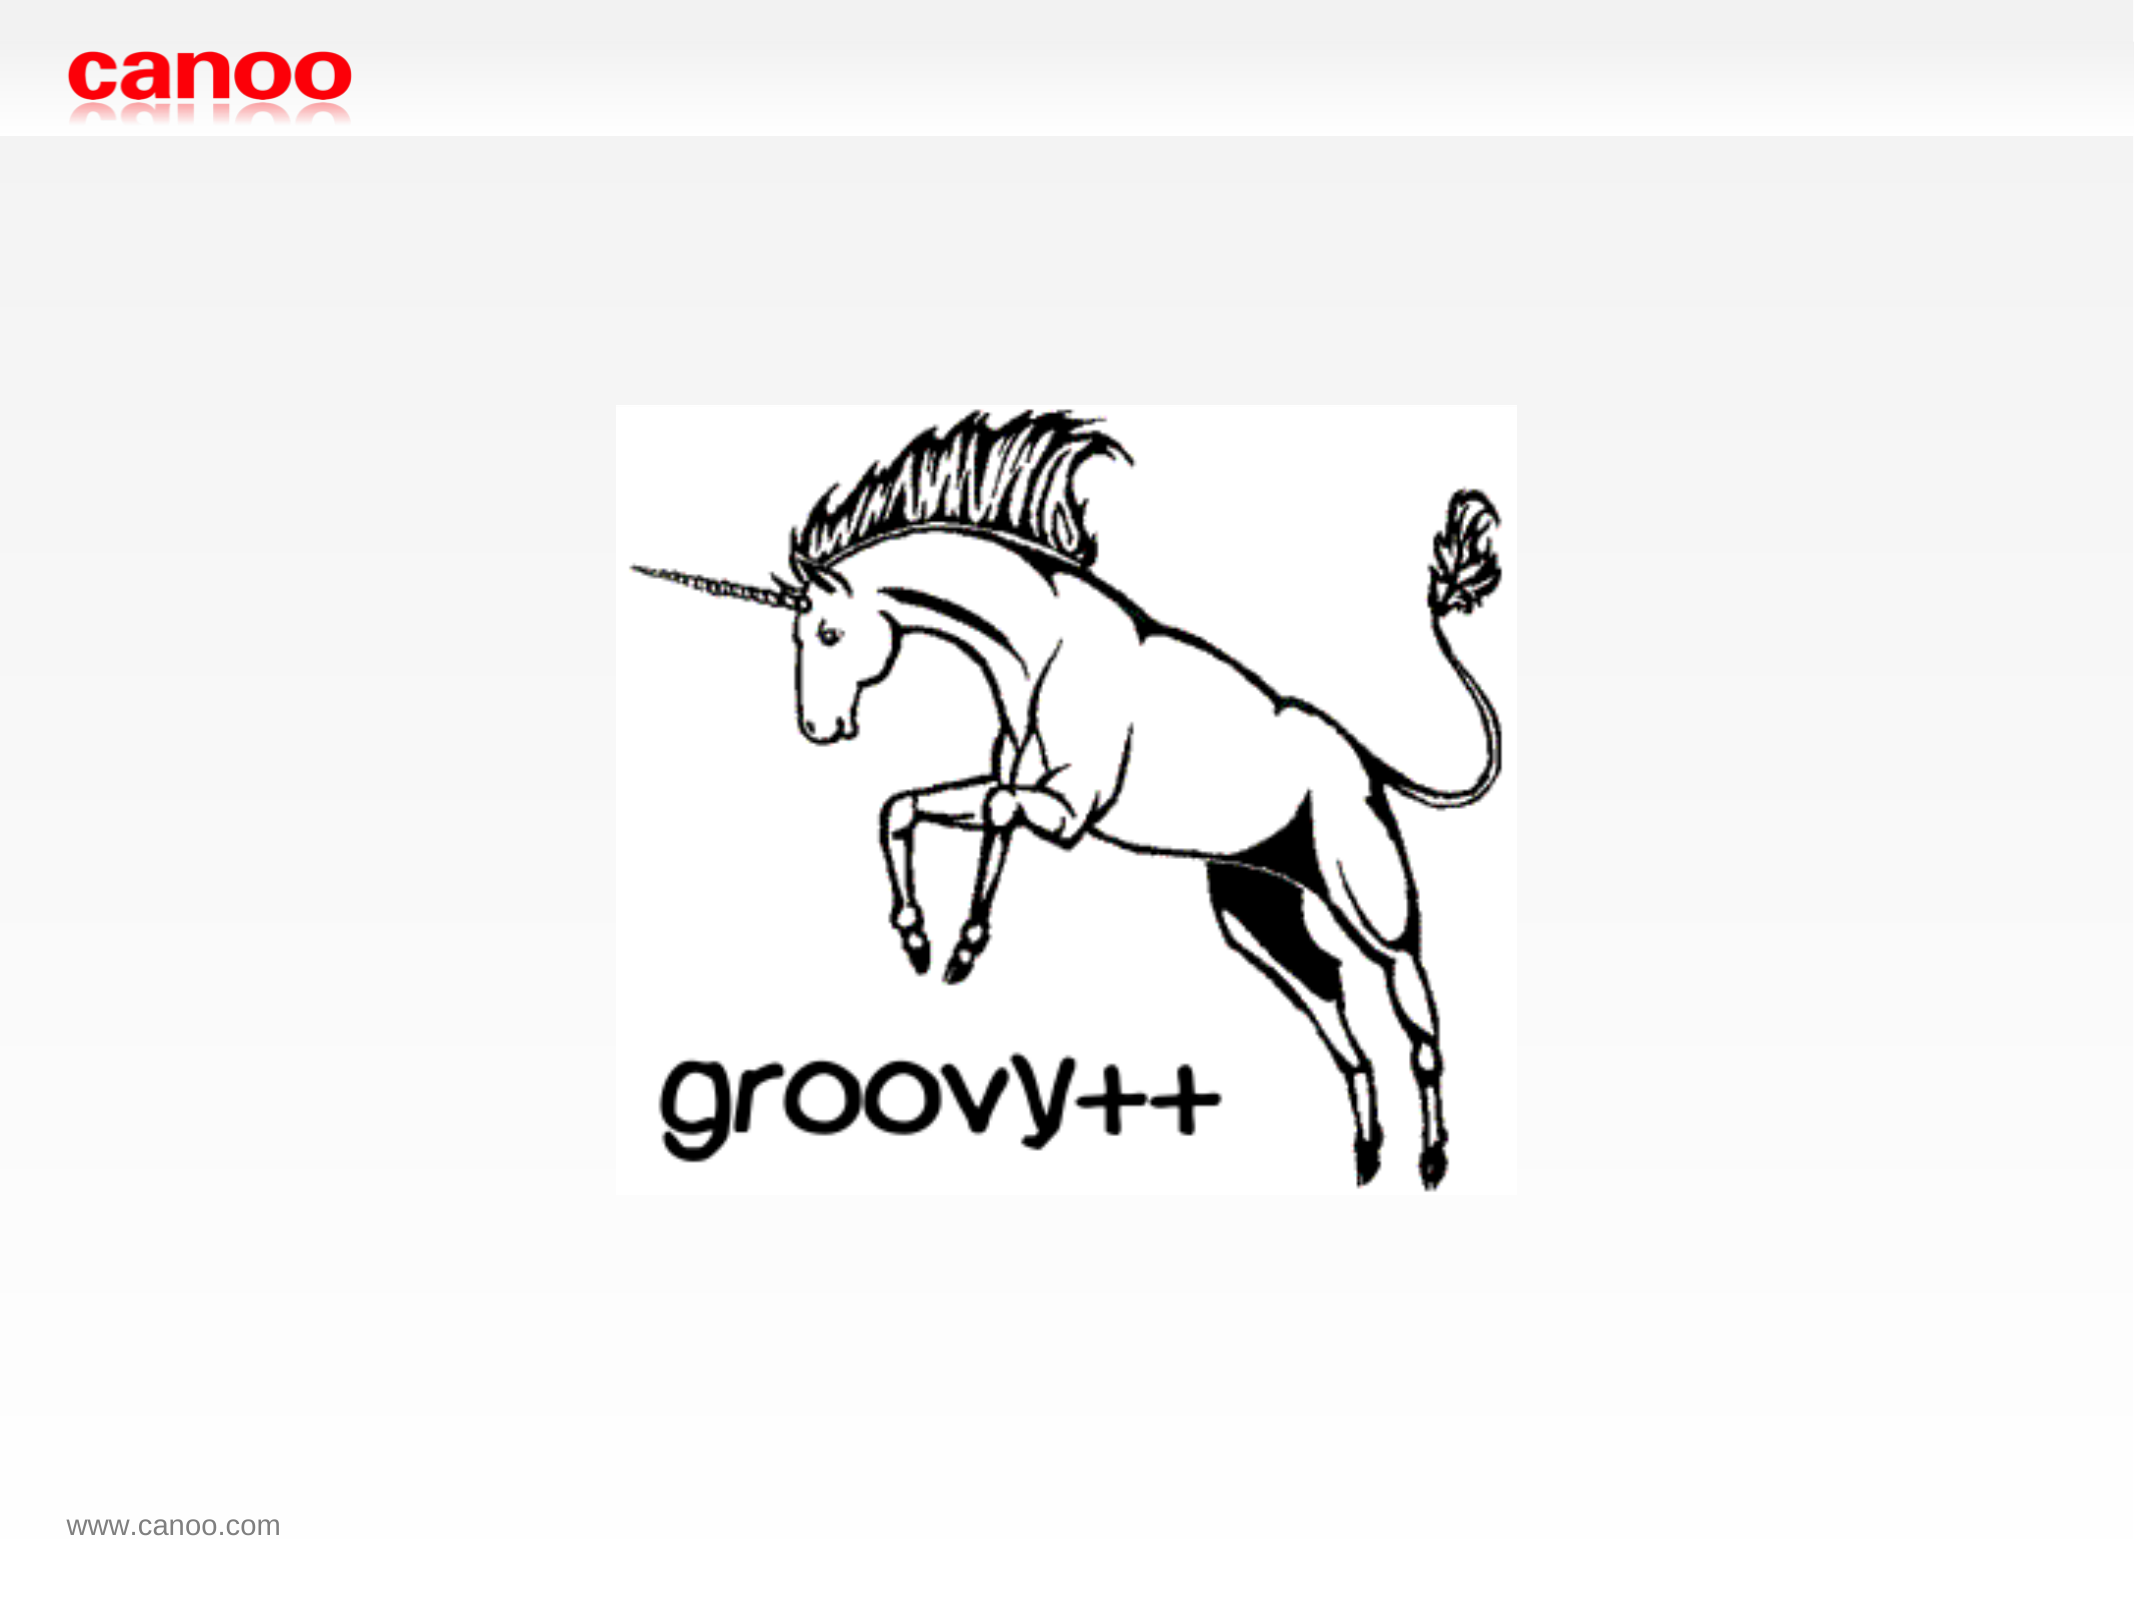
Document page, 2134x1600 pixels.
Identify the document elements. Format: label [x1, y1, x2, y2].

picture [616, 405, 1517, 1195]
picture [65, 48, 353, 154]
